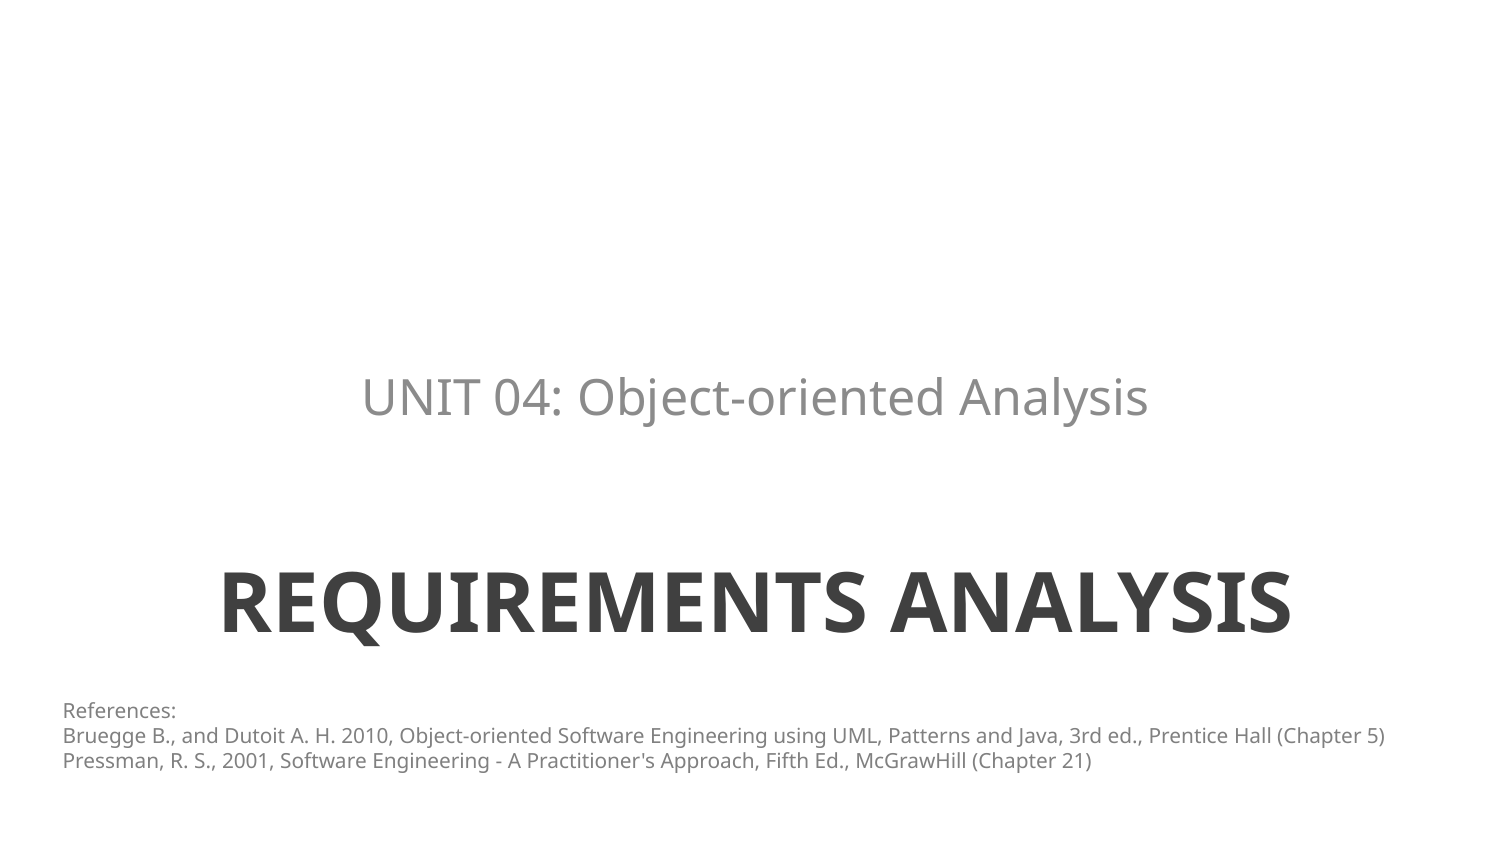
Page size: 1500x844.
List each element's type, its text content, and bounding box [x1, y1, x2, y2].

text_box References: Bruegge B., and Dutoit A. H. 2010, Object-oriented Software Engineering using UML, Patterns and Java, 3rd ed., Prentice Hall (Chapter 5) Pressman, R. S., 2001, Software Engineering - A Practitioner's Approach, Fifth Ed., McGrawHill (Chapter 21) [48, 690, 1469, 781]
list UNIT 04: Object-oriented Analysis [118, 357, 1394, 543]
title Requirements analysis [118, 543, 1394, 690]
